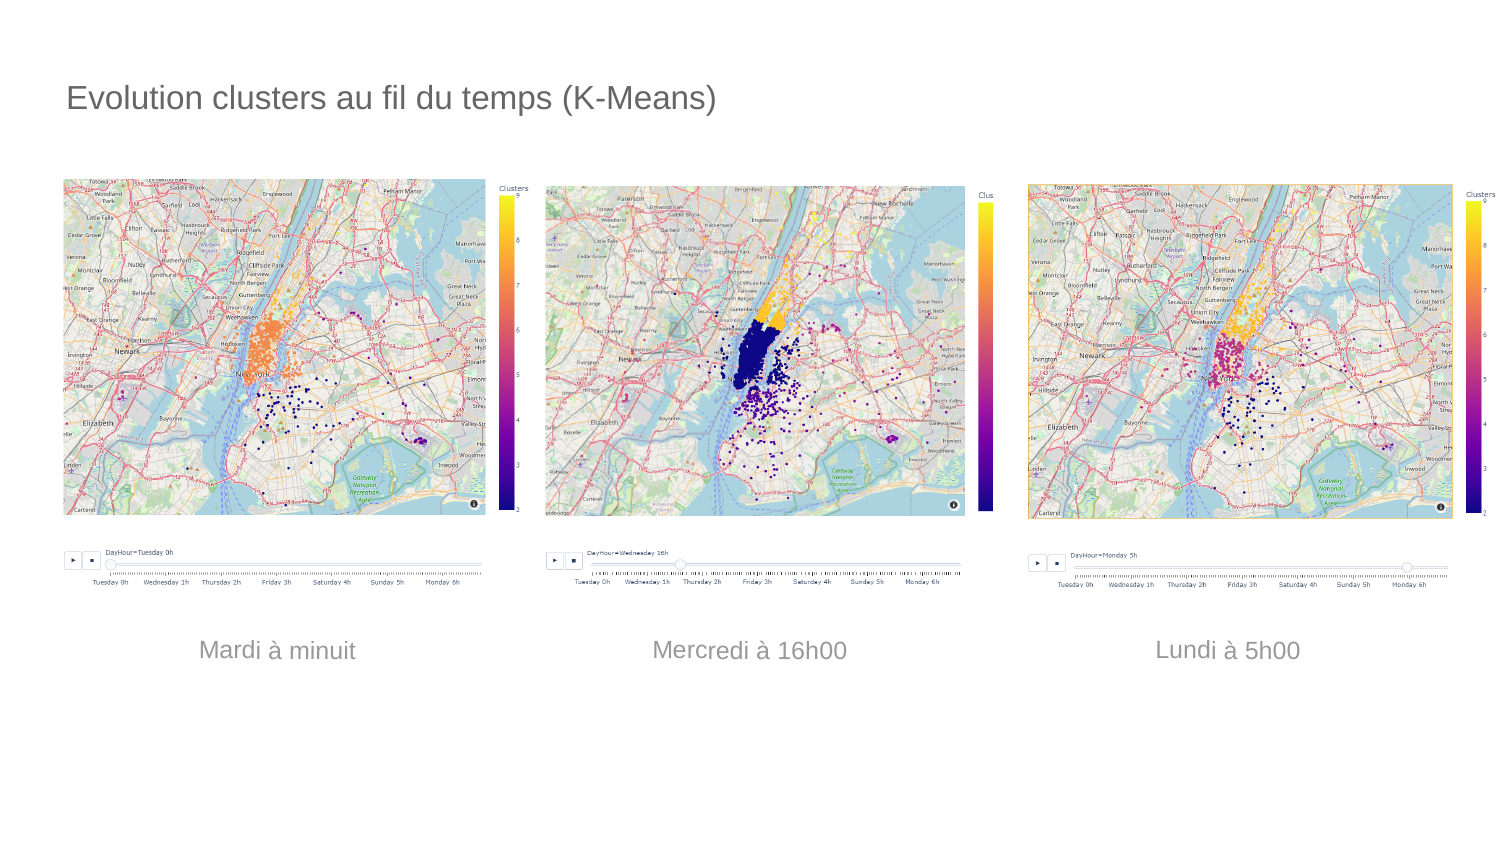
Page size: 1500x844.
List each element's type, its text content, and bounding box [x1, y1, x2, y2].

list Lundi à 5h00 [1080, 625, 1376, 675]
picture [28, 166, 1500, 592]
title Evolution clusters au fil du temps (K-Means) [51, 61, 969, 142]
list Mardi à minuit [129, 625, 426, 675]
list Mercredi à 16h00 [578, 625, 922, 675]
